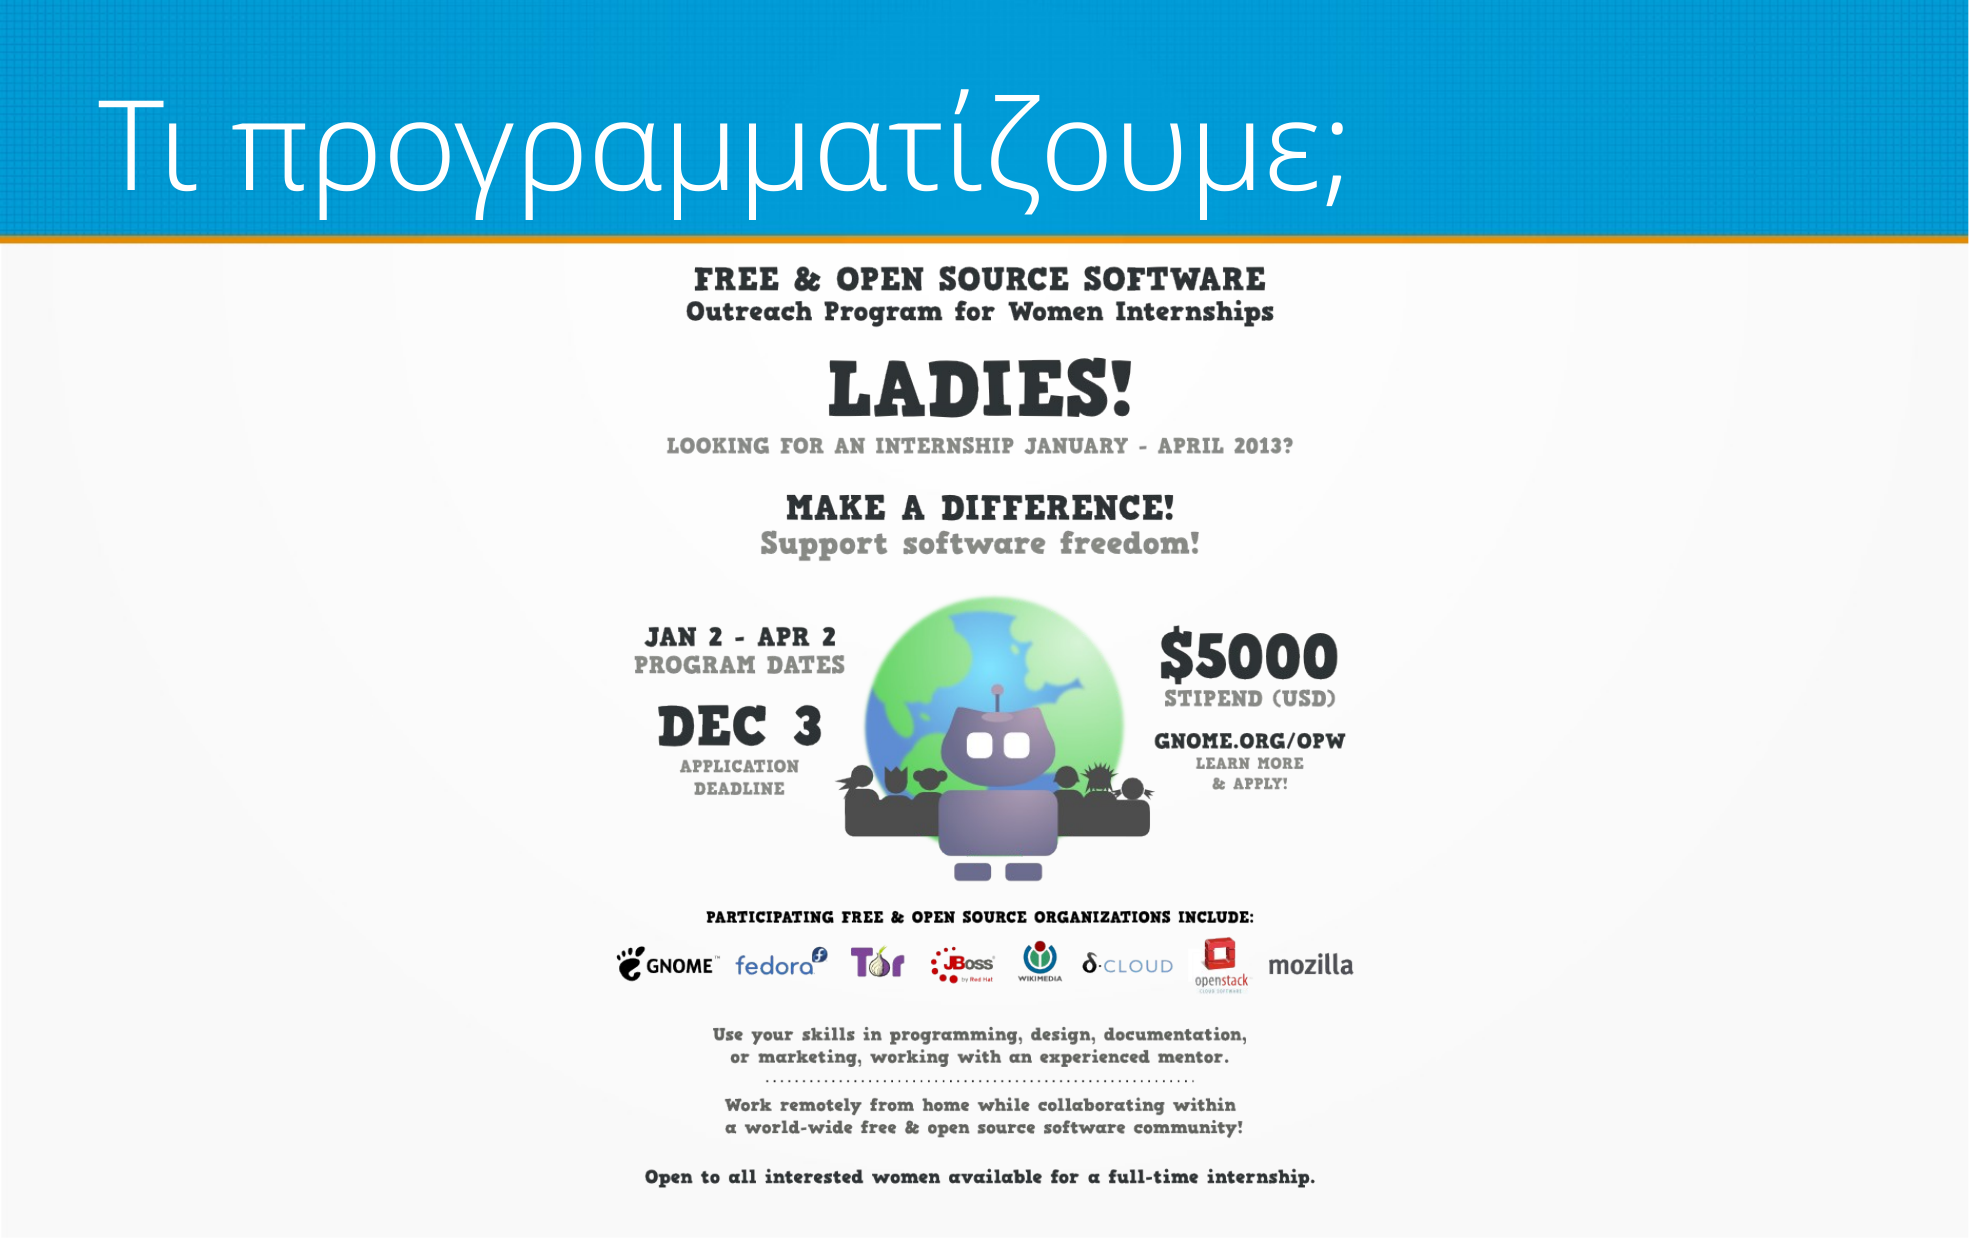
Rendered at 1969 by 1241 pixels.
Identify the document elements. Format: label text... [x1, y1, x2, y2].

picture [0, 233, 1969, 1241]
picture [675, 200, 680, 219]
picture [1201, 200, 1206, 219]
title Τι προγραμματίζουμε; [98, 19, 1870, 227]
picture [750, 200, 755, 219]
picture [1026, 200, 1038, 214]
